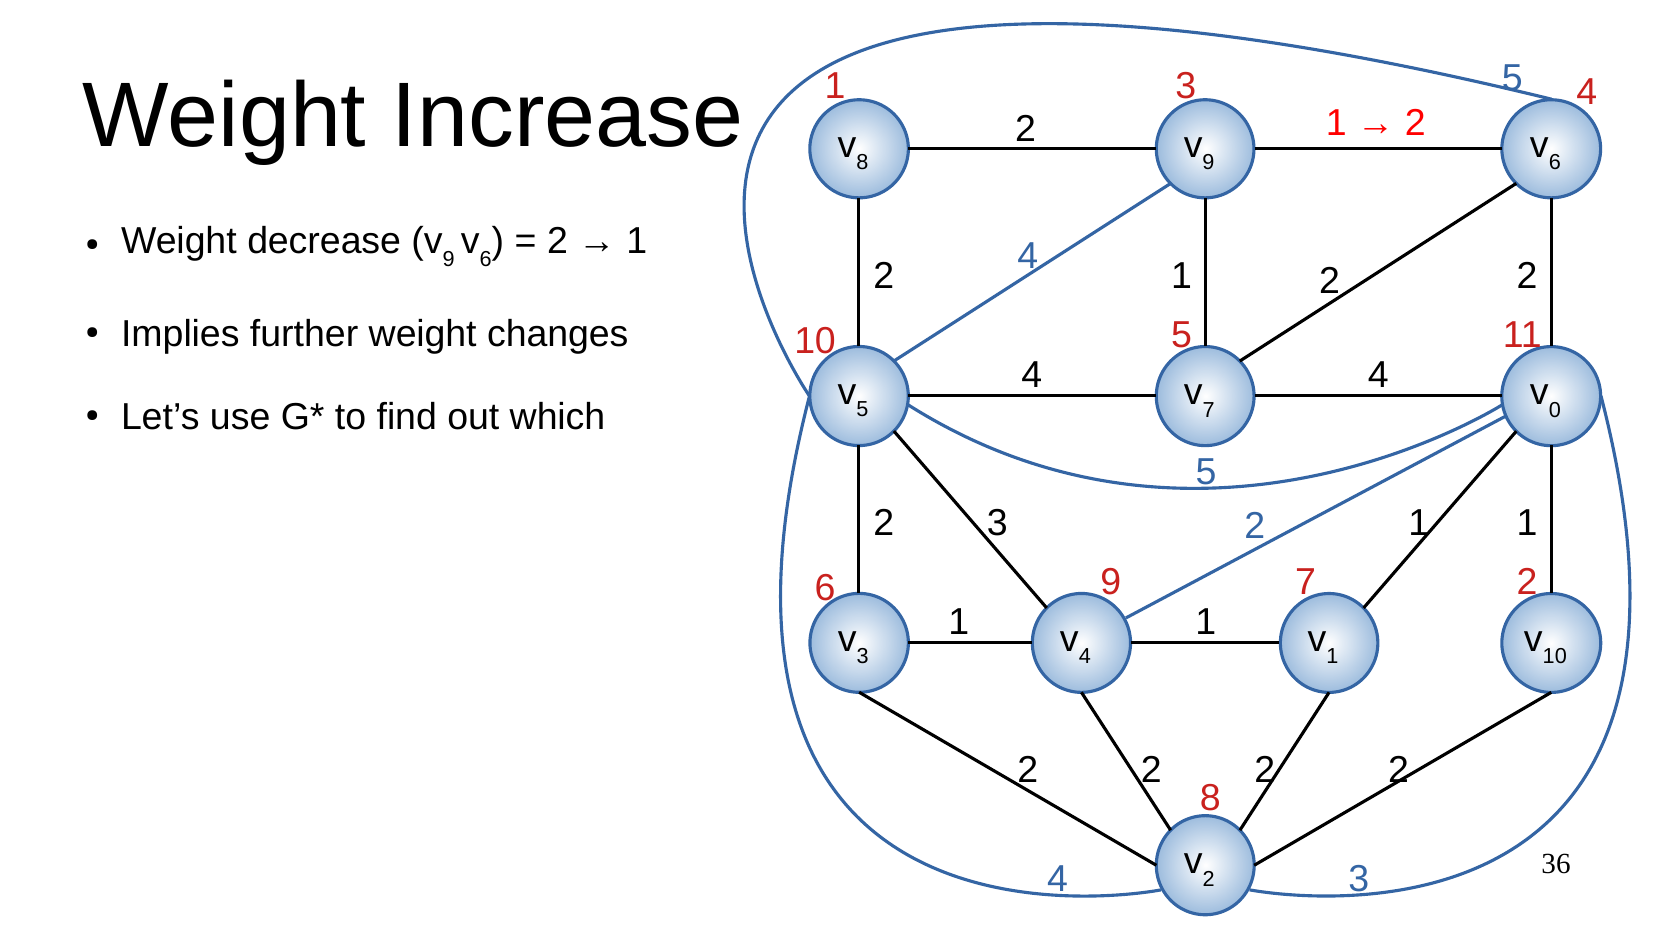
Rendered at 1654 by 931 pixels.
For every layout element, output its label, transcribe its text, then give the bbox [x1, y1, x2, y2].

text_box 1 [809, 57, 859, 120]
text_box 2 [1373, 740, 1423, 803]
text_box 2 [1126, 740, 1175, 803]
text_box 1 [1393, 494, 1443, 557]
text_box 3 [1333, 849, 1384, 912]
text_box v5 [809, 346, 909, 446]
text_box 5 [1487, 49, 1538, 112]
text_box 2 [1000, 99, 1051, 162]
text_box 7 [1280, 552, 1329, 615]
text_box v2 [1156, 820, 1255, 915]
text_box 11 [1488, 306, 1562, 363]
text_box v9 [1156, 100, 1254, 198]
text_box 4 [1002, 226, 1052, 289]
text_box v3 [809, 593, 909, 693]
text_box 1 [1501, 494, 1552, 552]
text_box v10 [1501, 593, 1601, 693]
text_box 1 → 2 [1311, 94, 1482, 152]
text_box 5 [1156, 306, 1206, 368]
text_box 2 [1304, 251, 1354, 314]
text_box 4 [1032, 849, 1082, 912]
text_box 10 [779, 312, 865, 369]
text_box Weight decrease (v9 v6) = 2 → 1 Implies further weight changes Let’s use G* to find out which [70, 212, 733, 792]
text_box 1 [1156, 247, 1206, 306]
text_box 4 [1353, 346, 1404, 409]
title Weight Increase [82, 12, 745, 218]
text_box 1 [933, 593, 983, 656]
text_box 2 [1239, 740, 1290, 803]
text_box v7 [1156, 346, 1255, 443]
text_box 2 [858, 494, 909, 557]
text_box 5 [1180, 443, 1230, 505]
text_box 3 [972, 494, 1023, 557]
text_box v6 [1501, 99, 1601, 198]
text_box 2 [1501, 247, 1552, 306]
text_box 6 [799, 558, 849, 621]
text_box 4 [1006, 346, 1058, 409]
text_box 8 [1185, 769, 1237, 832]
text_box 1 [1180, 593, 1230, 656]
text_box 2 [1229, 497, 1281, 559]
text_box 3 [1160, 57, 1210, 120]
text_box 2 [1002, 740, 1052, 803]
text_box v8 [809, 99, 909, 198]
text_box 2 [858, 247, 909, 310]
text_box v4 [1032, 593, 1131, 693]
text_box v1 [1280, 593, 1378, 693]
text_box 2 [1501, 552, 1552, 615]
text_box v0 [1501, 347, 1601, 446]
text_box 9 [1085, 552, 1137, 615]
text_box 4 [1561, 63, 1611, 126]
